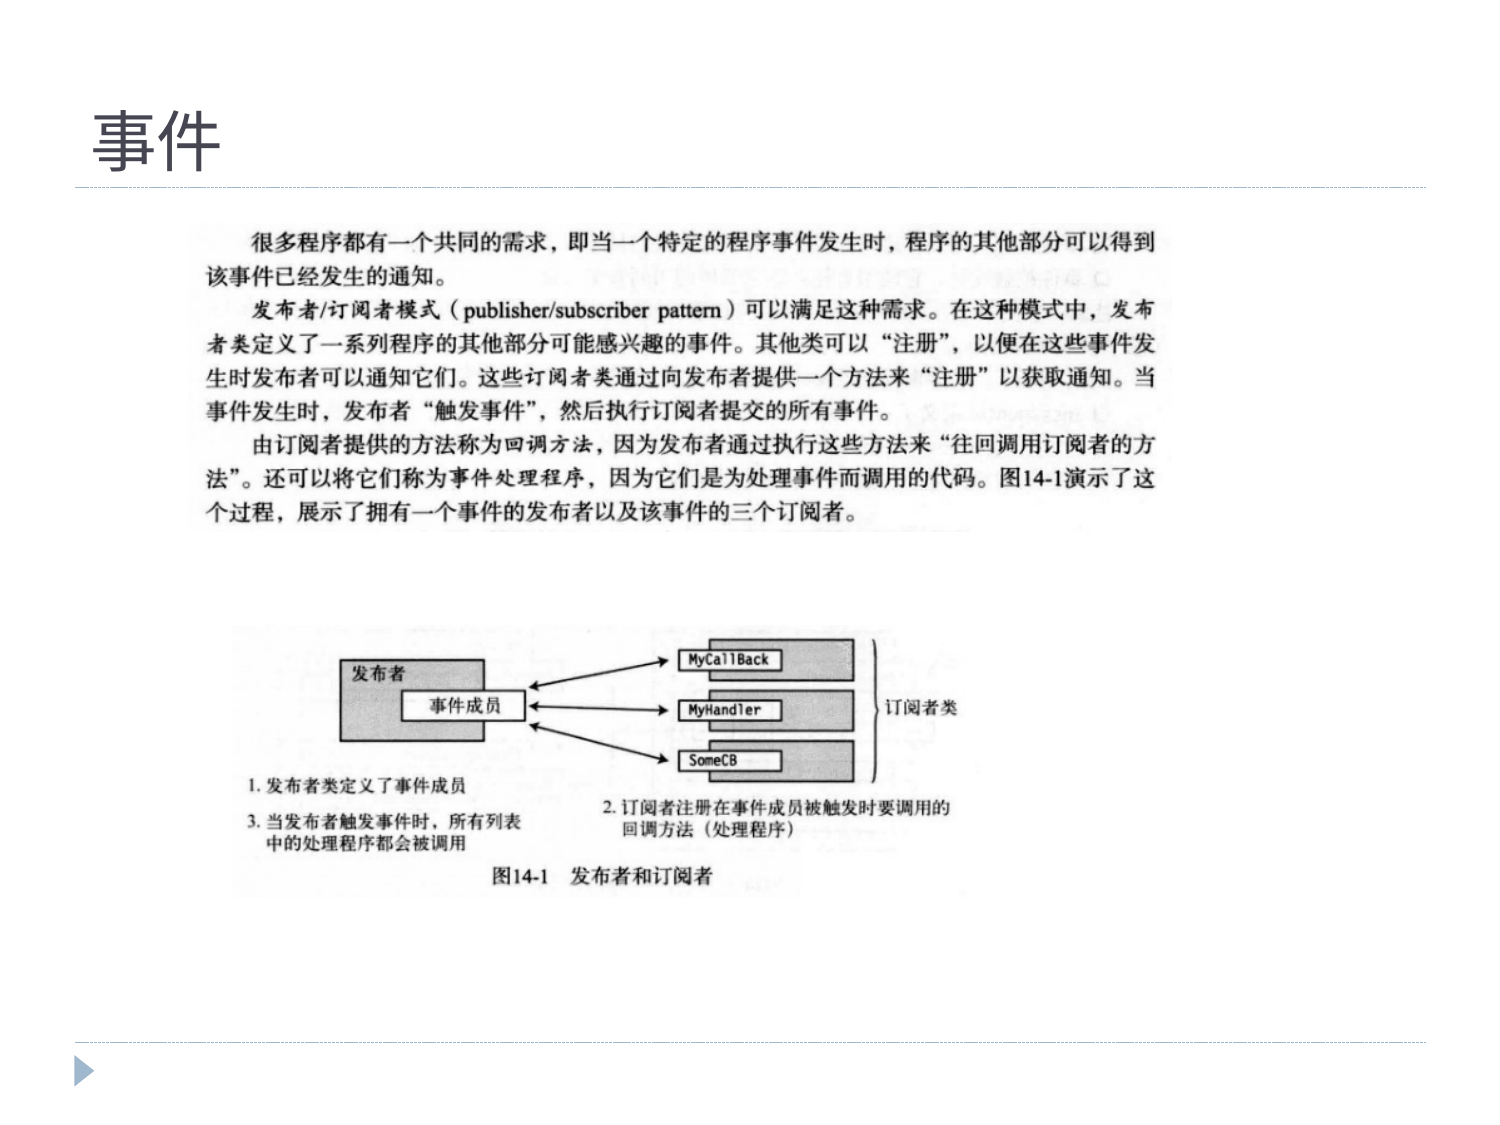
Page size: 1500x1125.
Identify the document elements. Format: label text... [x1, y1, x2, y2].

picture [188, 223, 1172, 532]
title 事件 [75, 25, 1426, 188]
picture [232, 625, 981, 898]
